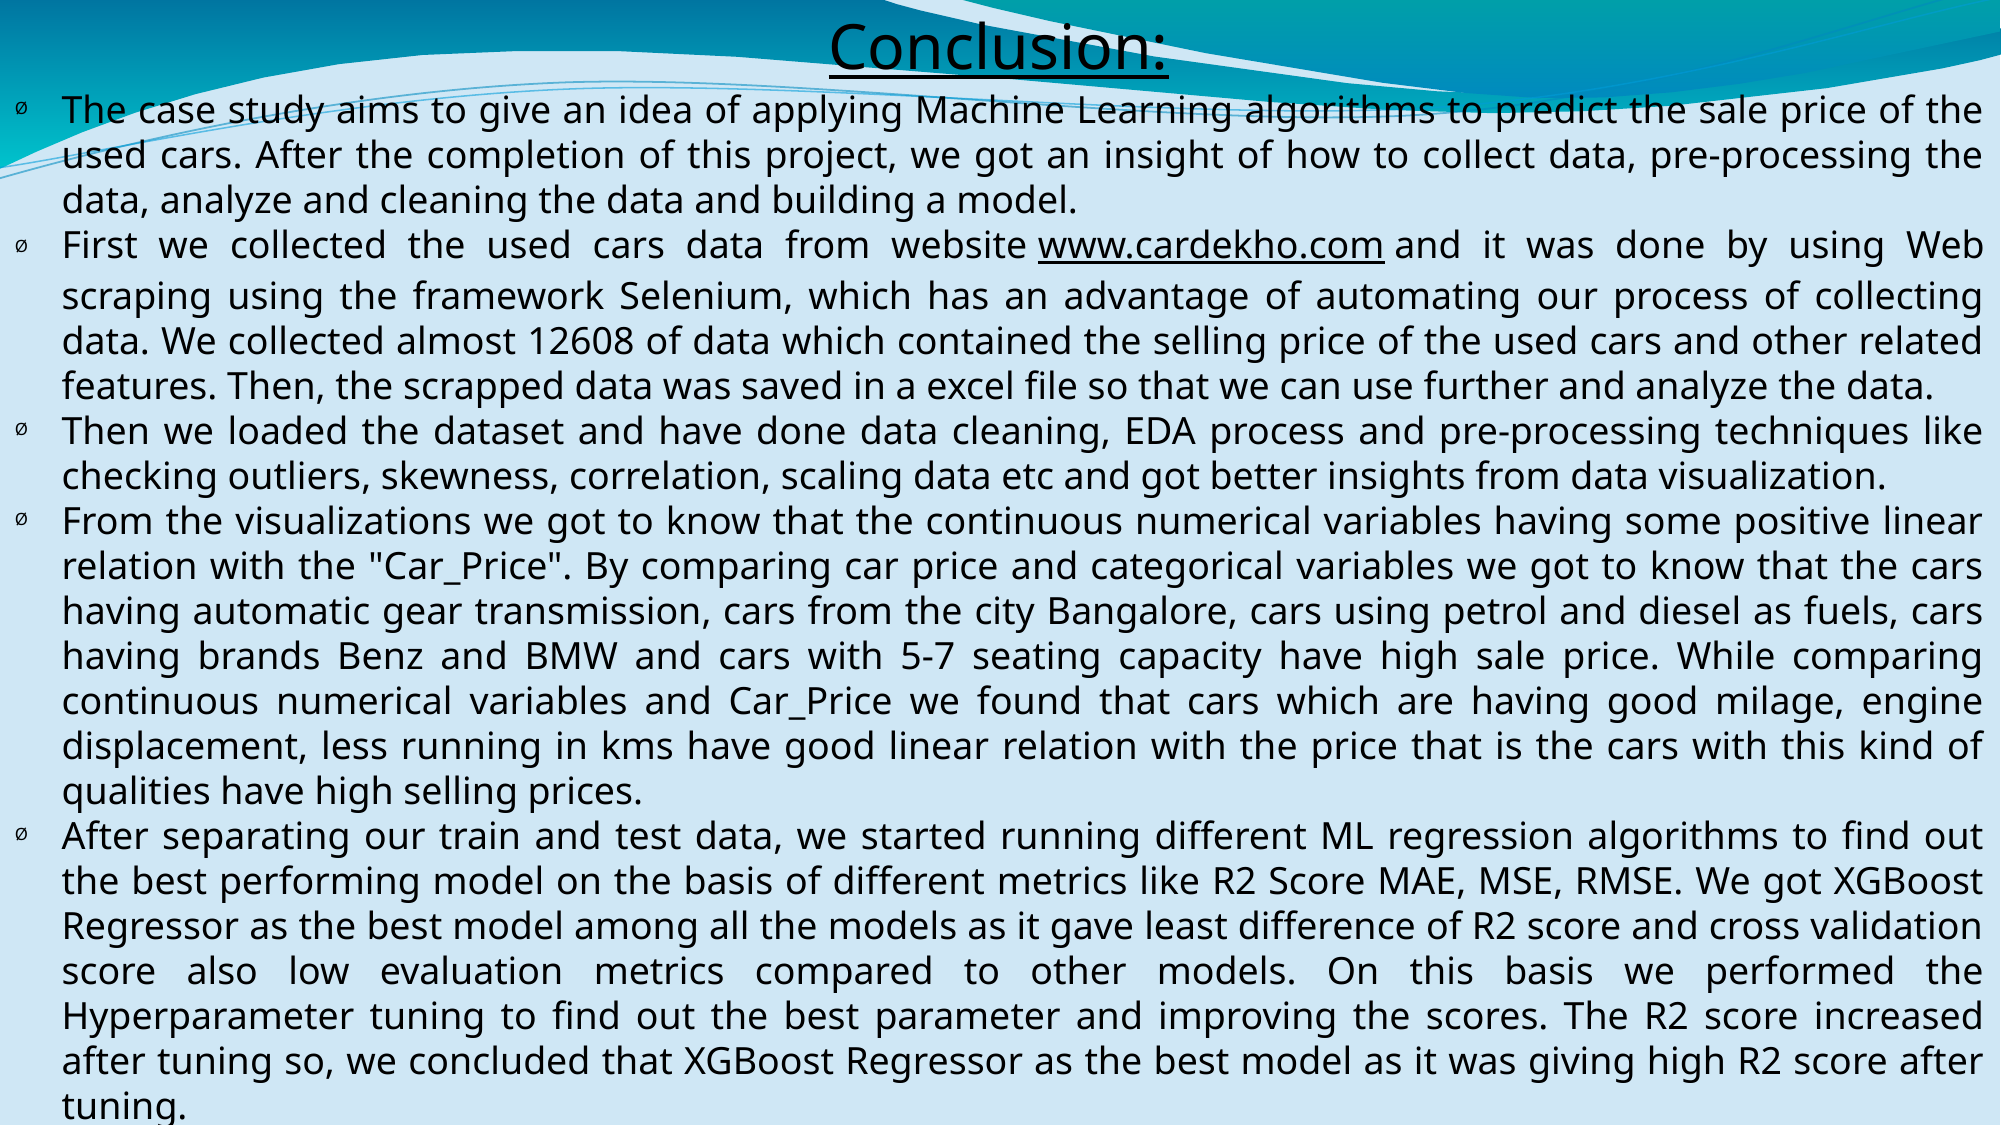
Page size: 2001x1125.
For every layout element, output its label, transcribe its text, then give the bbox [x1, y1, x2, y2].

text_box Conclusion: [103, 0, 1895, 78]
text_box The case study aims to give an idea of applying Machine Learning algorithms to predict the sale price of the used cars. After the completion of this project, we got an insight of how to collect data, pre-processing the data, analyze and cleaning the data and building a model. First we collected the used cars data from website www.cardekho.com and it was done by using Web scraping using the framework Selenium, which has an advantage of automating our process of collecting data. We collected almost 12608 of data which contained the selling price of the used cars and other related features. Then, the scrapped data was saved in a excel file so that we can use further and analyze the data. Then we loaded the dataset and have done data cleaning, EDA process and pre-processing techniques like checking outliers, skewness, correlation, scaling data etc and got better insights from data visualization. From the visualizations we got to know that the continuous numerical variables having some positive linear relation with the "Car_Price". By comparing car price and categorical variables we got to know that the cars having automatic gear transmission, cars from the city Bangalore, cars using petrol and diesel as fuels, cars having brands Benz and BMW and cars with 5-7 seating capacity have high sale price. While comparing continuous numerical variables and Car_Price we found that cars which are having good milage, engine displacement, less running in kms have good linear relation with the price that is the cars with this kind of qualities have high selling prices. After separating our train and test data, we started running different ML regression algorithms to find out the best performing model on the basis of different metrics like R2 Score MAE, MSE, RMSE. We got XGBoost Regressor as the best model among all the models as it gave least difference of R2 score and cross validation score also low evaluation metrics compared to other models. On this basis we performed the Hyperparameter tuning to find out the best parameter and improving the scores. The R2 score increased after tuning so, we concluded that XGBoost Regressor as the best model as it was giving high R2 score after tuning. [0, 78, 2000, 1125]
